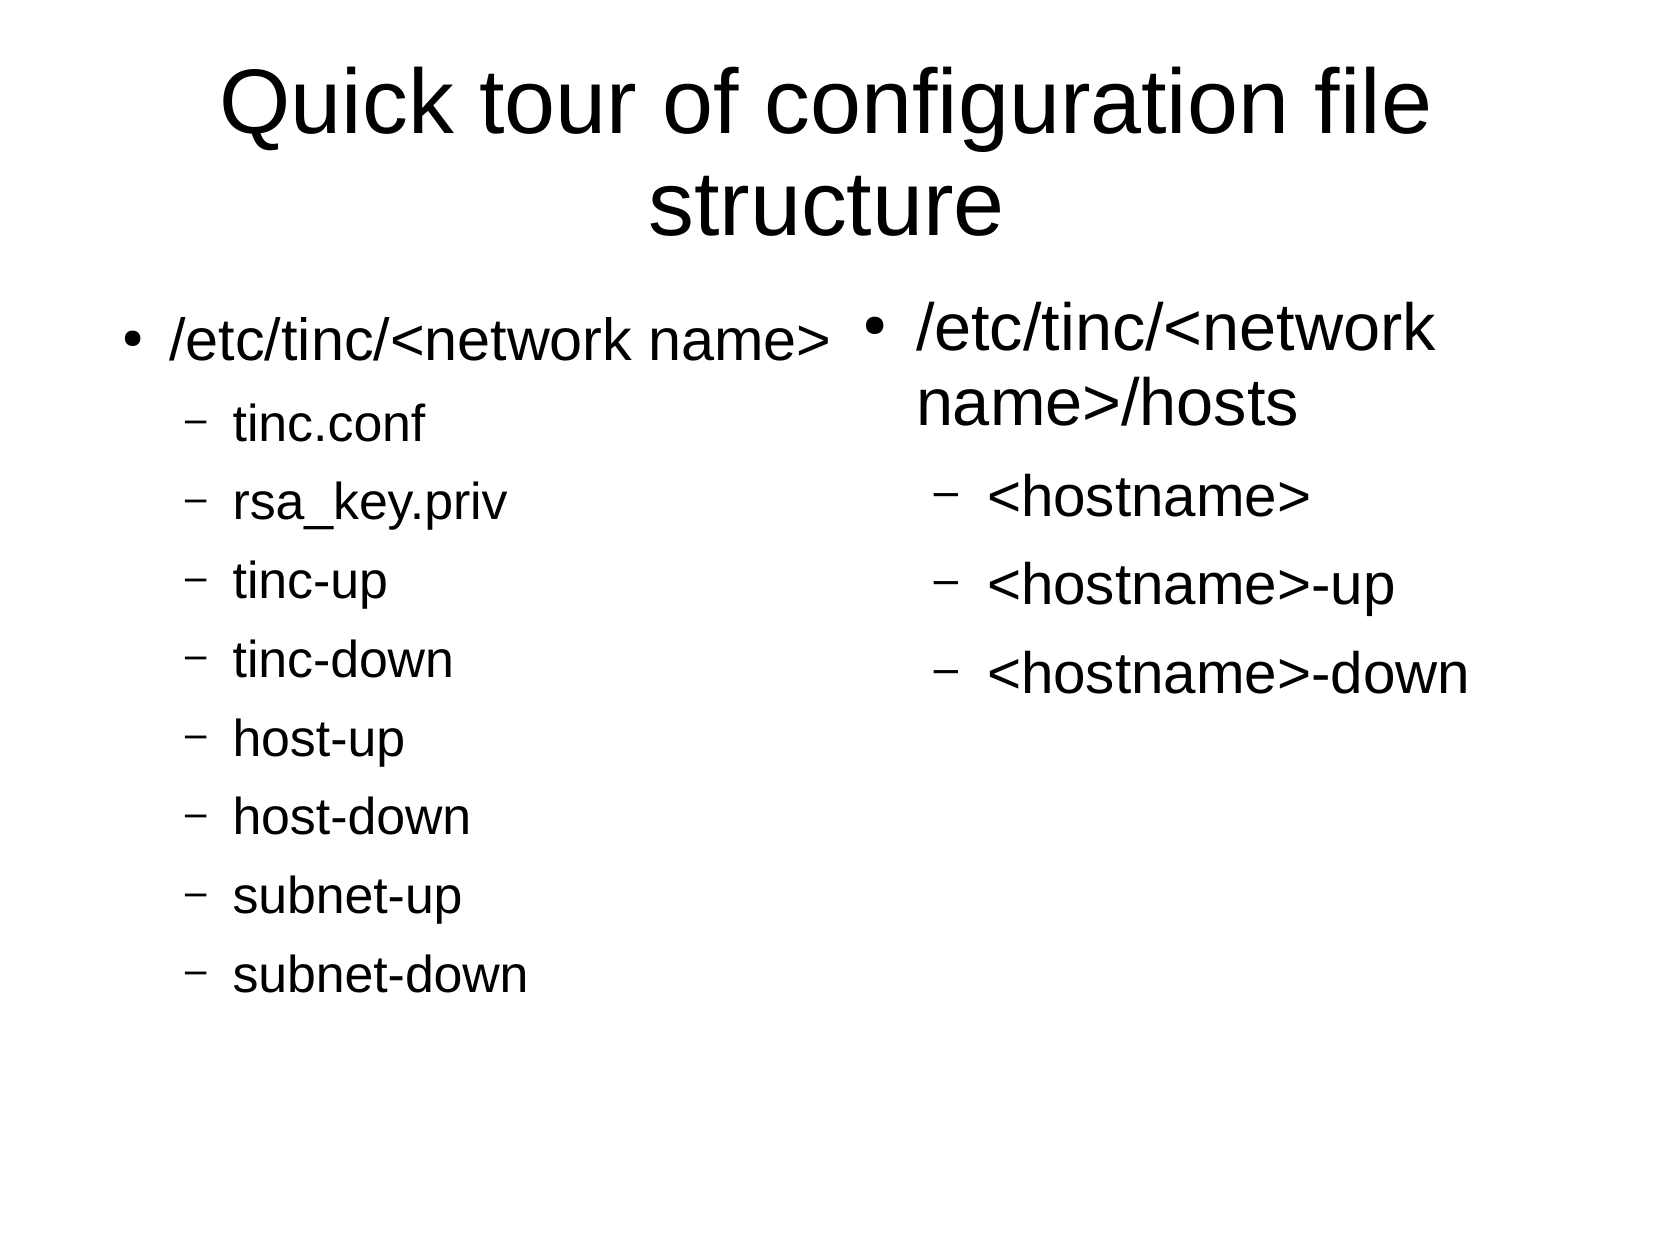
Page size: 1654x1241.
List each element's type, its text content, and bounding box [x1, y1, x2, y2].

list /etc/tinc/<network name>/hosts <hostname> <hostname>-up <hostname>-down [845, 290, 1572, 1010]
list /etc/tinc/<network name> tinc.conf rsa_key.priv tinc-up tinc-down host-up host-down subnet-up subnet-down [106, 307, 833, 1027]
title Quick tour of configuration file structure [82, 49, 1571, 257]
